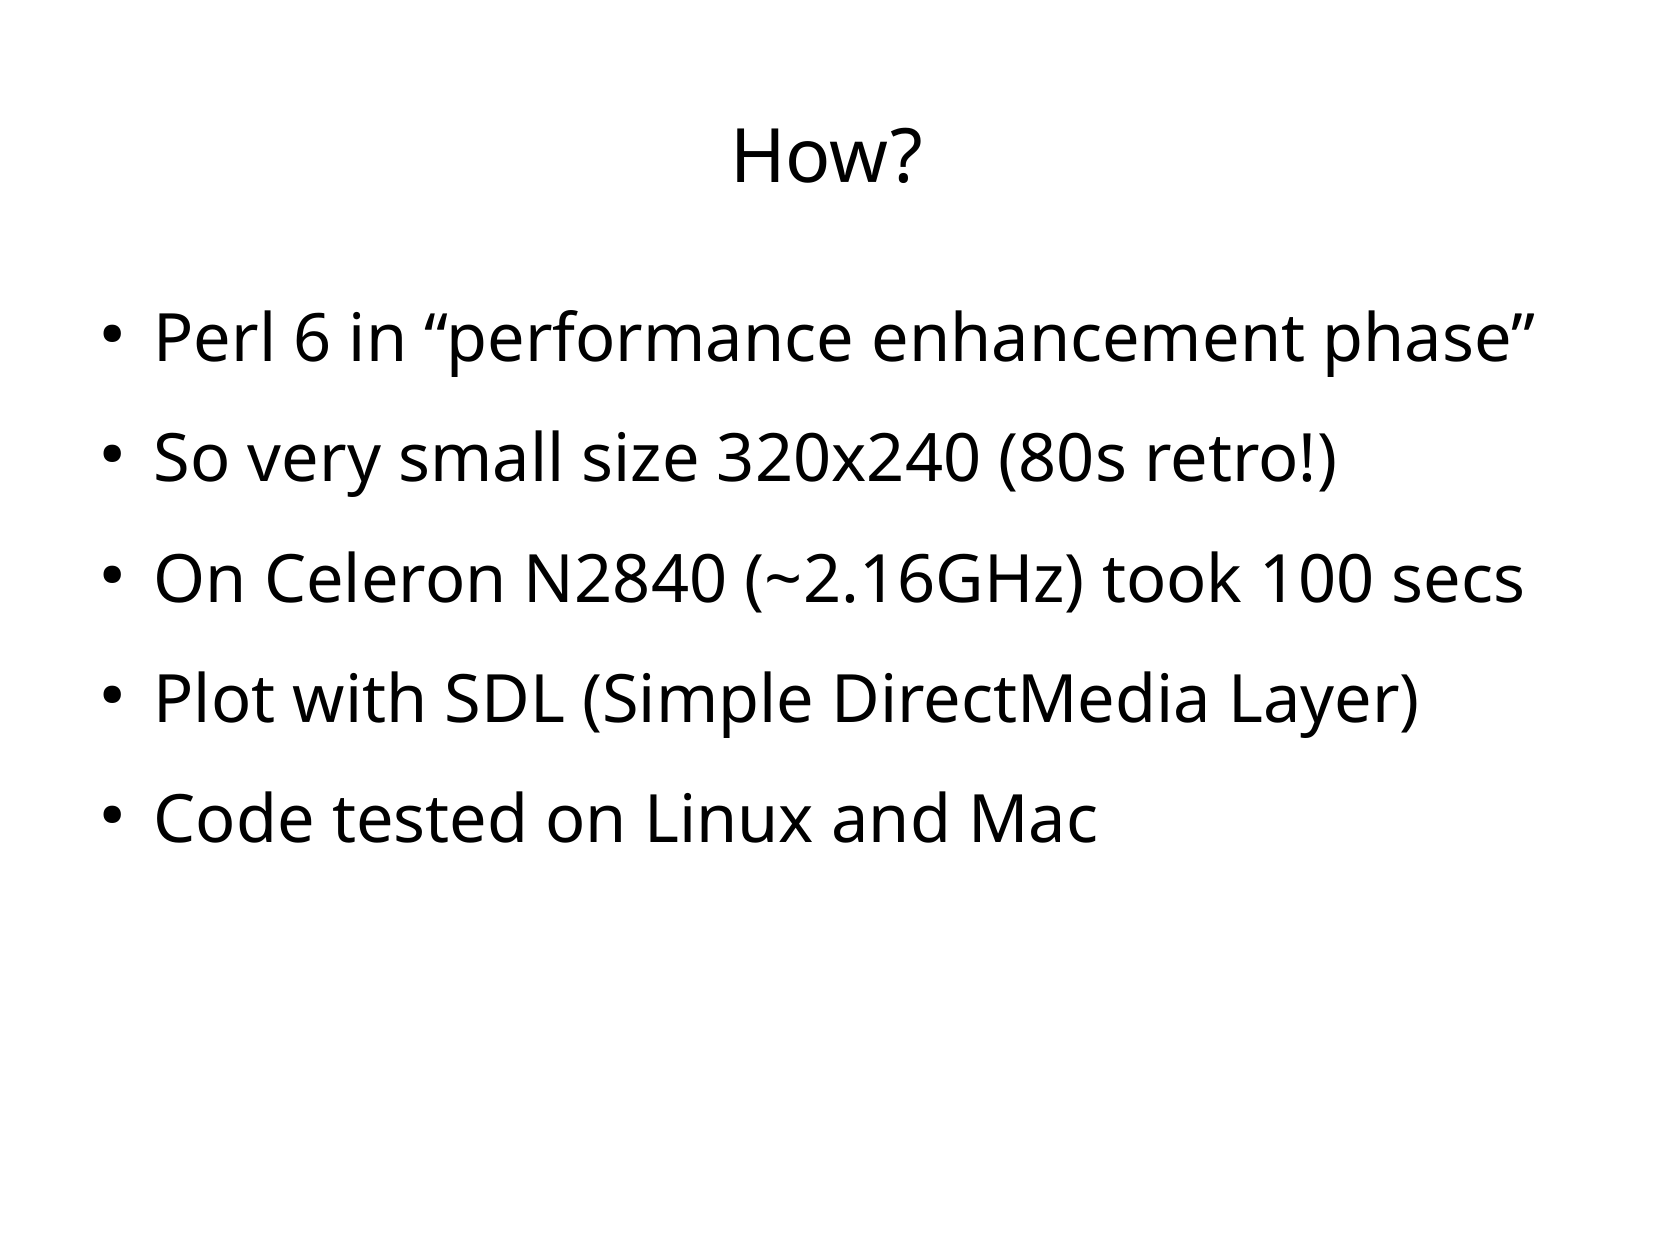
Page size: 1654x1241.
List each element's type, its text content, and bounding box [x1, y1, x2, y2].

list Perl 6 in “performance enhancement phase” So very small size 320x240 (80s retro!) On Celeron N2840 (~2.16GHz) took 100 secs Plot with SDL (Simple DirectMedia Layer) Code tested on Linux and Mac [82, 290, 1571, 1010]
title How? [82, 49, 1571, 257]
